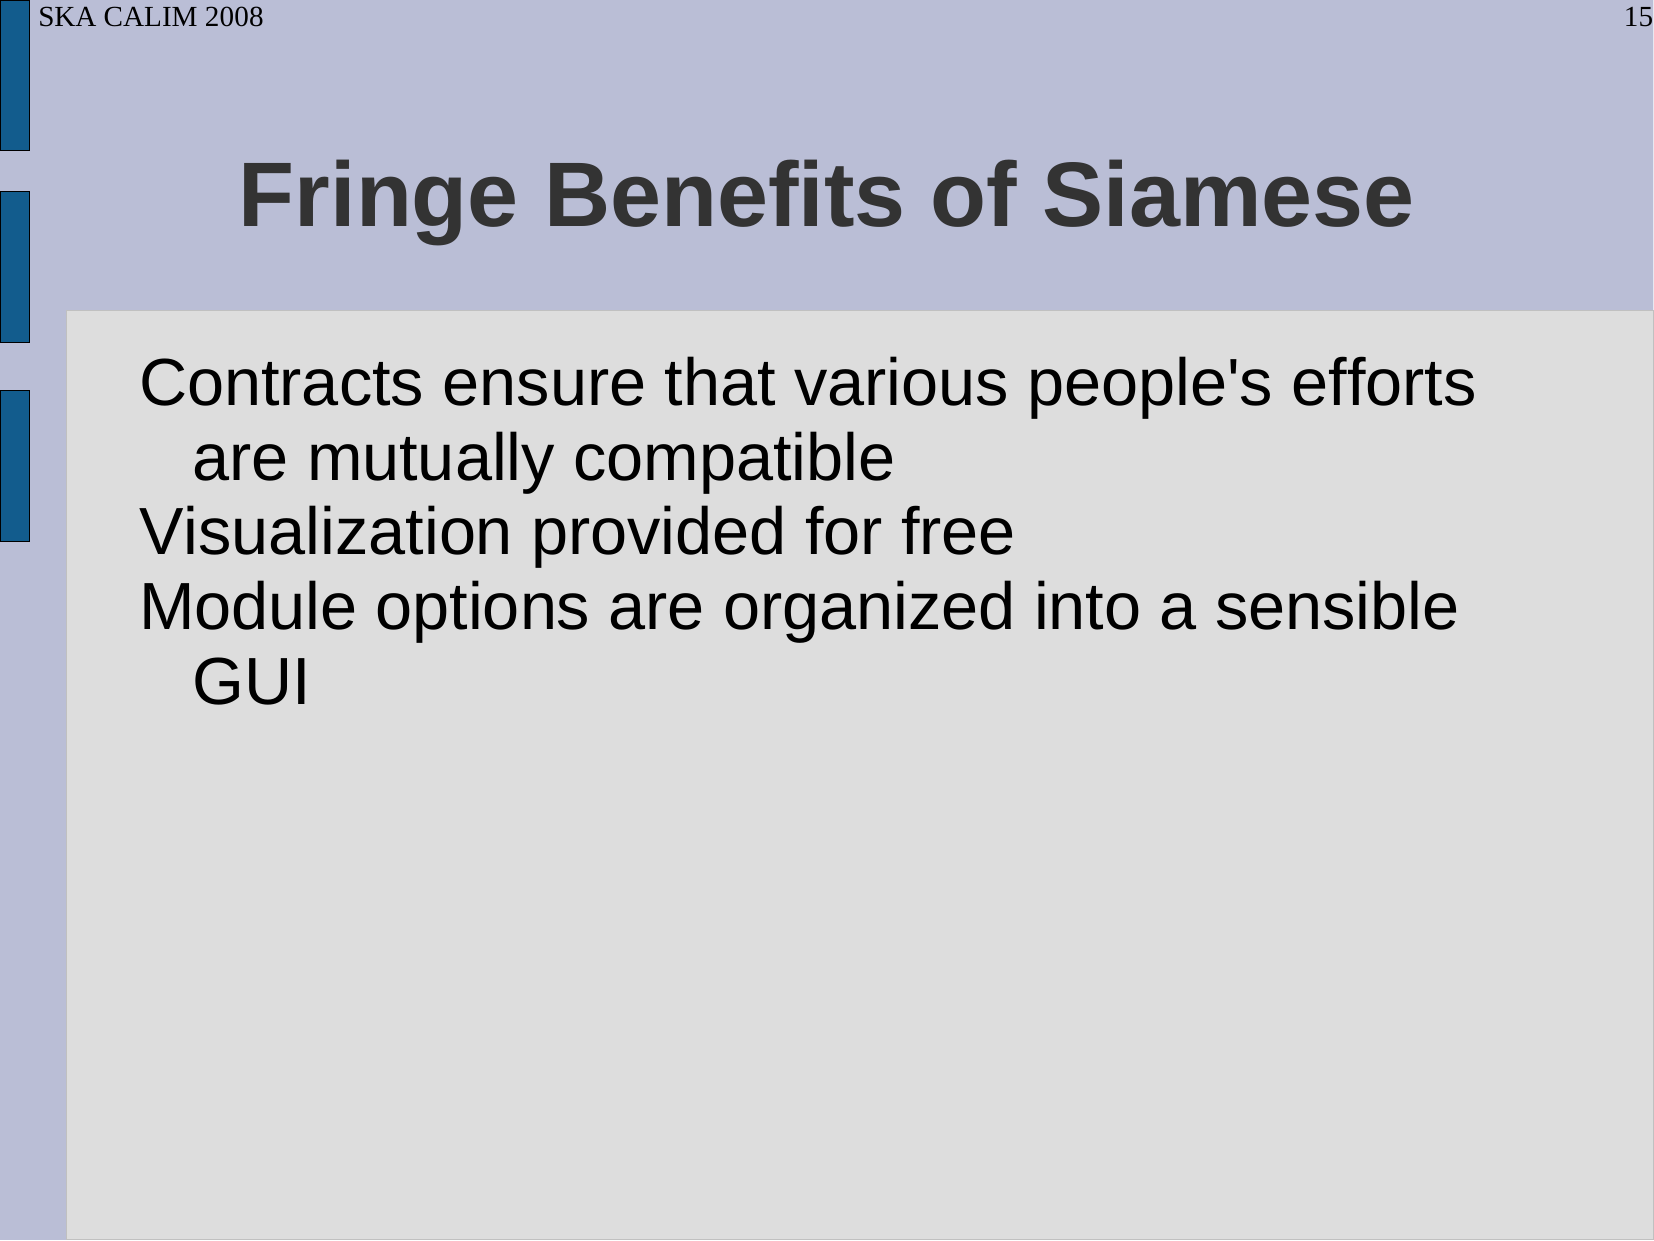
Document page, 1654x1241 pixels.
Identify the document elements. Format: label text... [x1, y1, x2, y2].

list Contracts ensure that various people's efforts are mutually compatible Visualization provided for free Module options are organized into a sensible GUI [121, 344, 1534, 1112]
title Fringe Benefits of Siamese [121, 98, 1534, 291]
